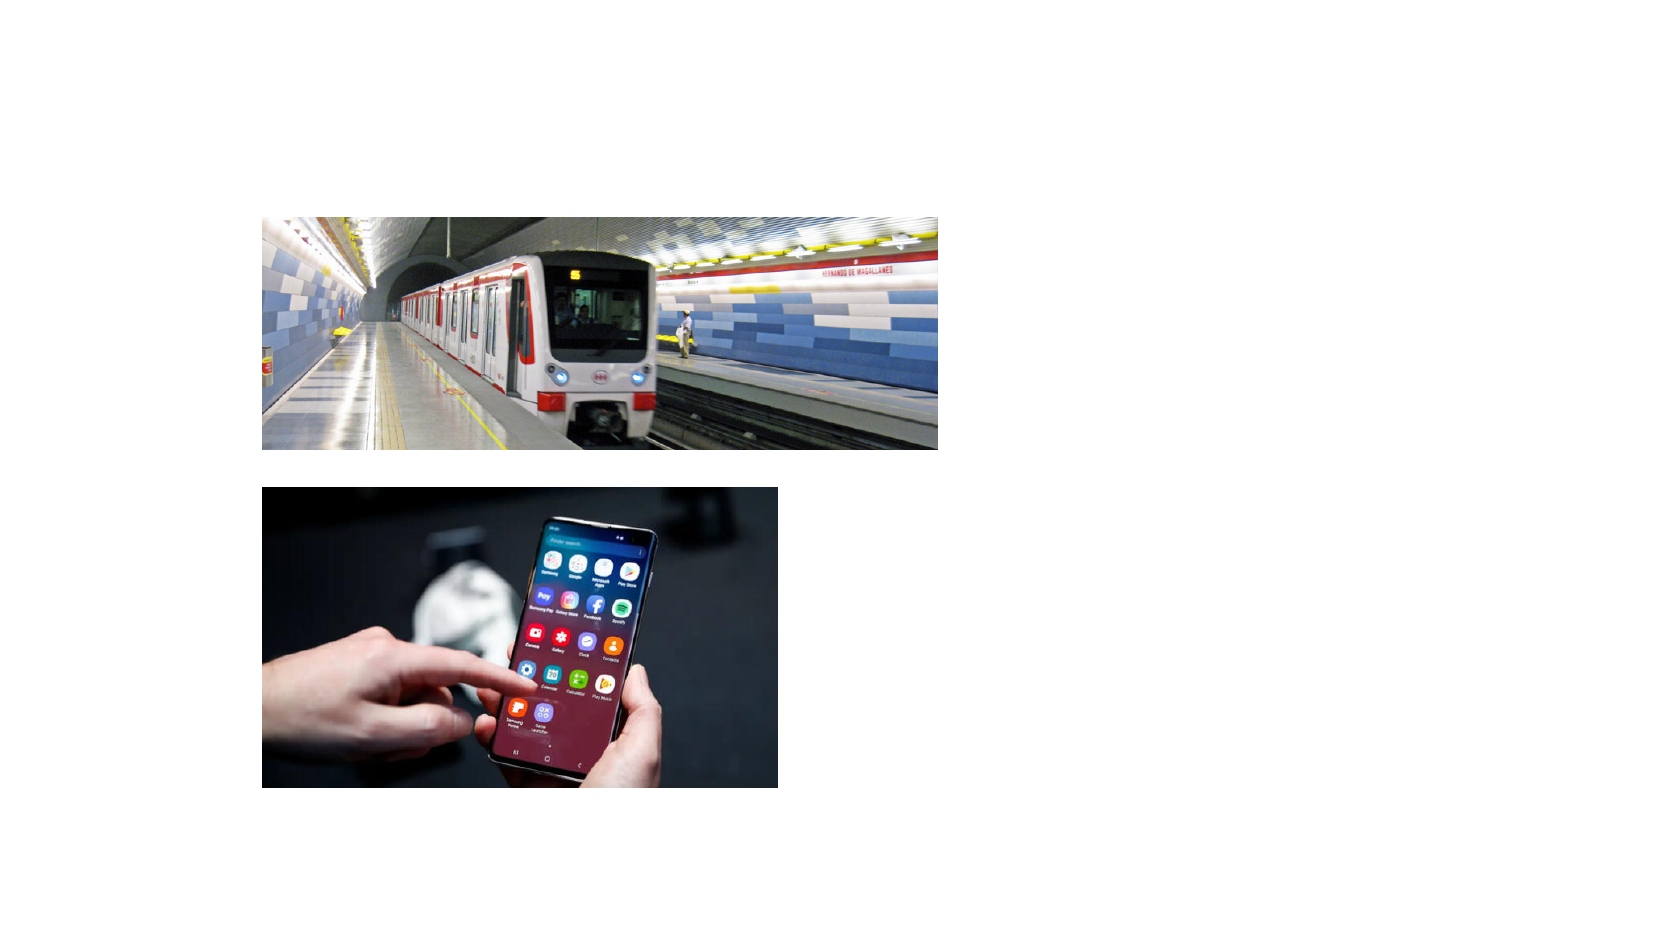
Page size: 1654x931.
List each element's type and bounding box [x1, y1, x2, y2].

picture [262, 217, 938, 451]
picture [262, 487, 778, 788]
